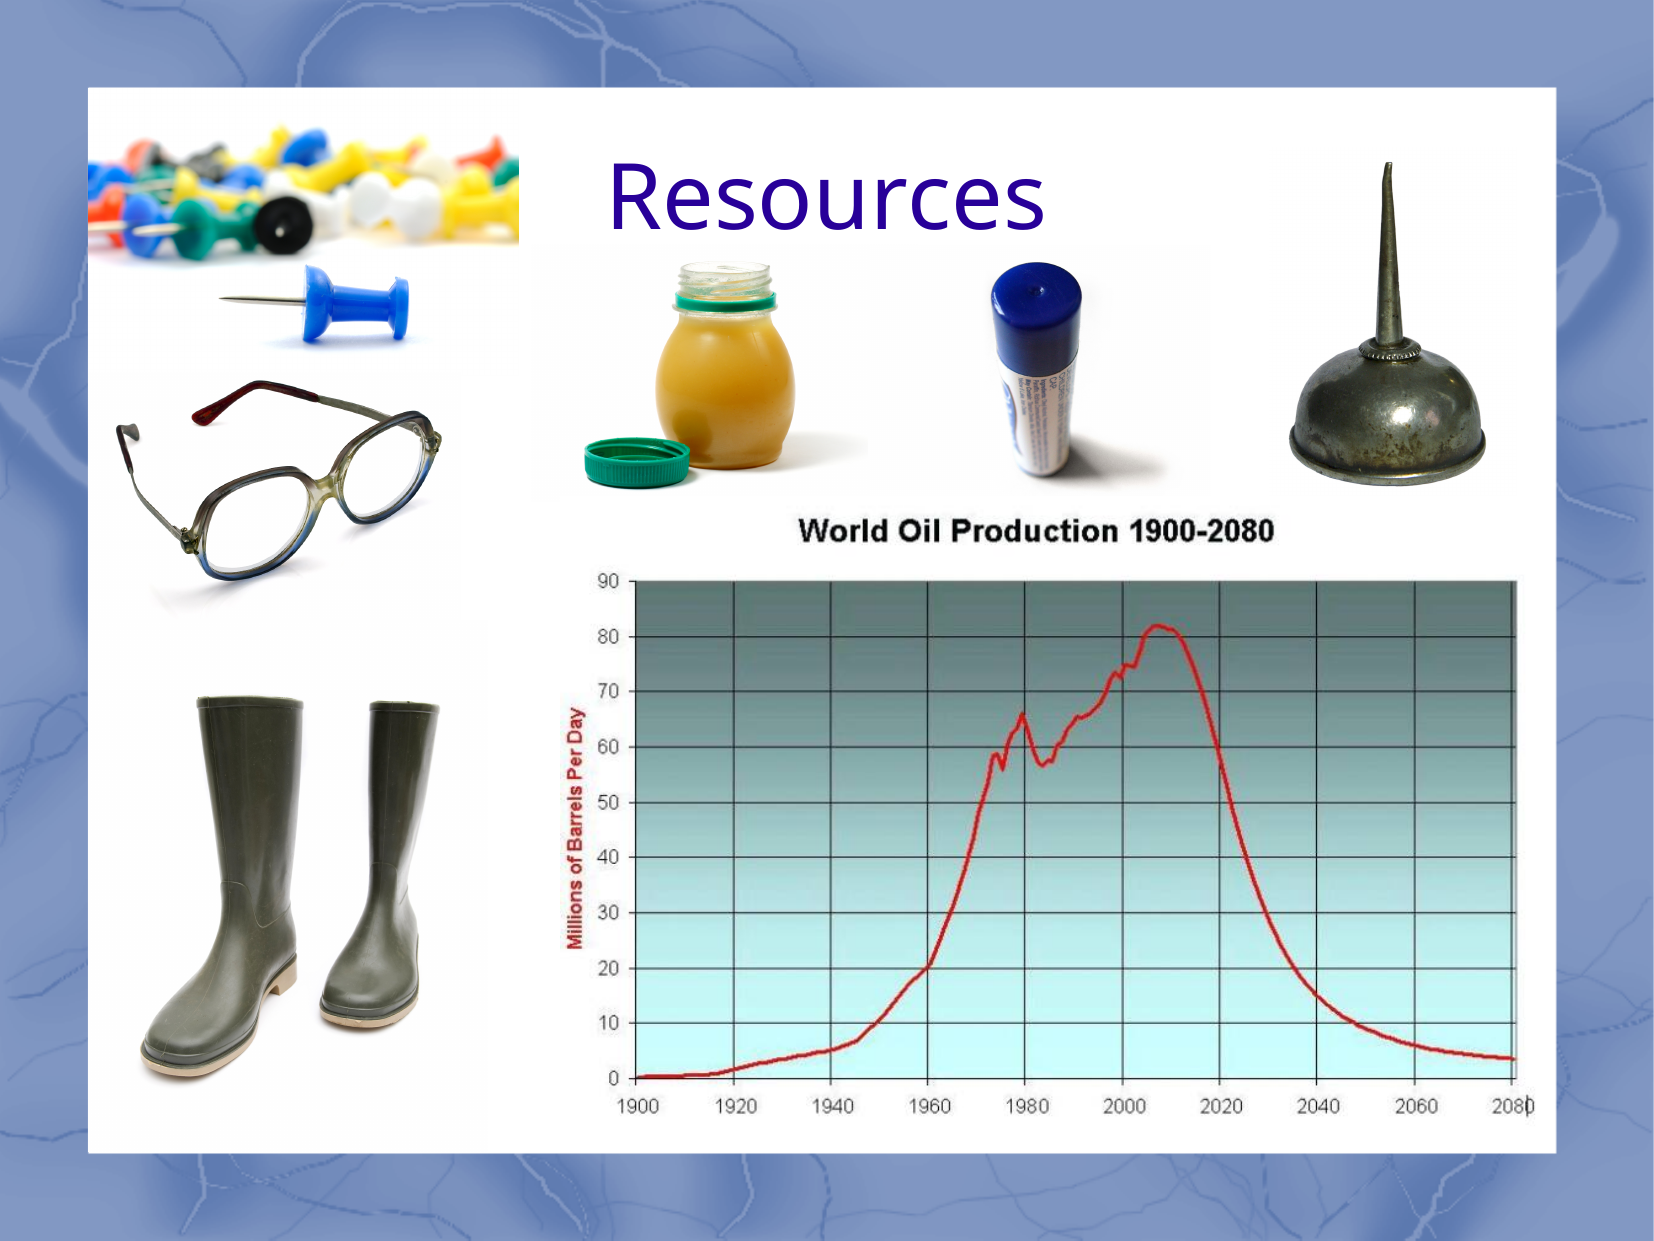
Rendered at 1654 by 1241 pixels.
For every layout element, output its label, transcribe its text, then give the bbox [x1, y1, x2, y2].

title Resources [519, 90, 1536, 298]
picture [0, 0, 1654, 1241]
